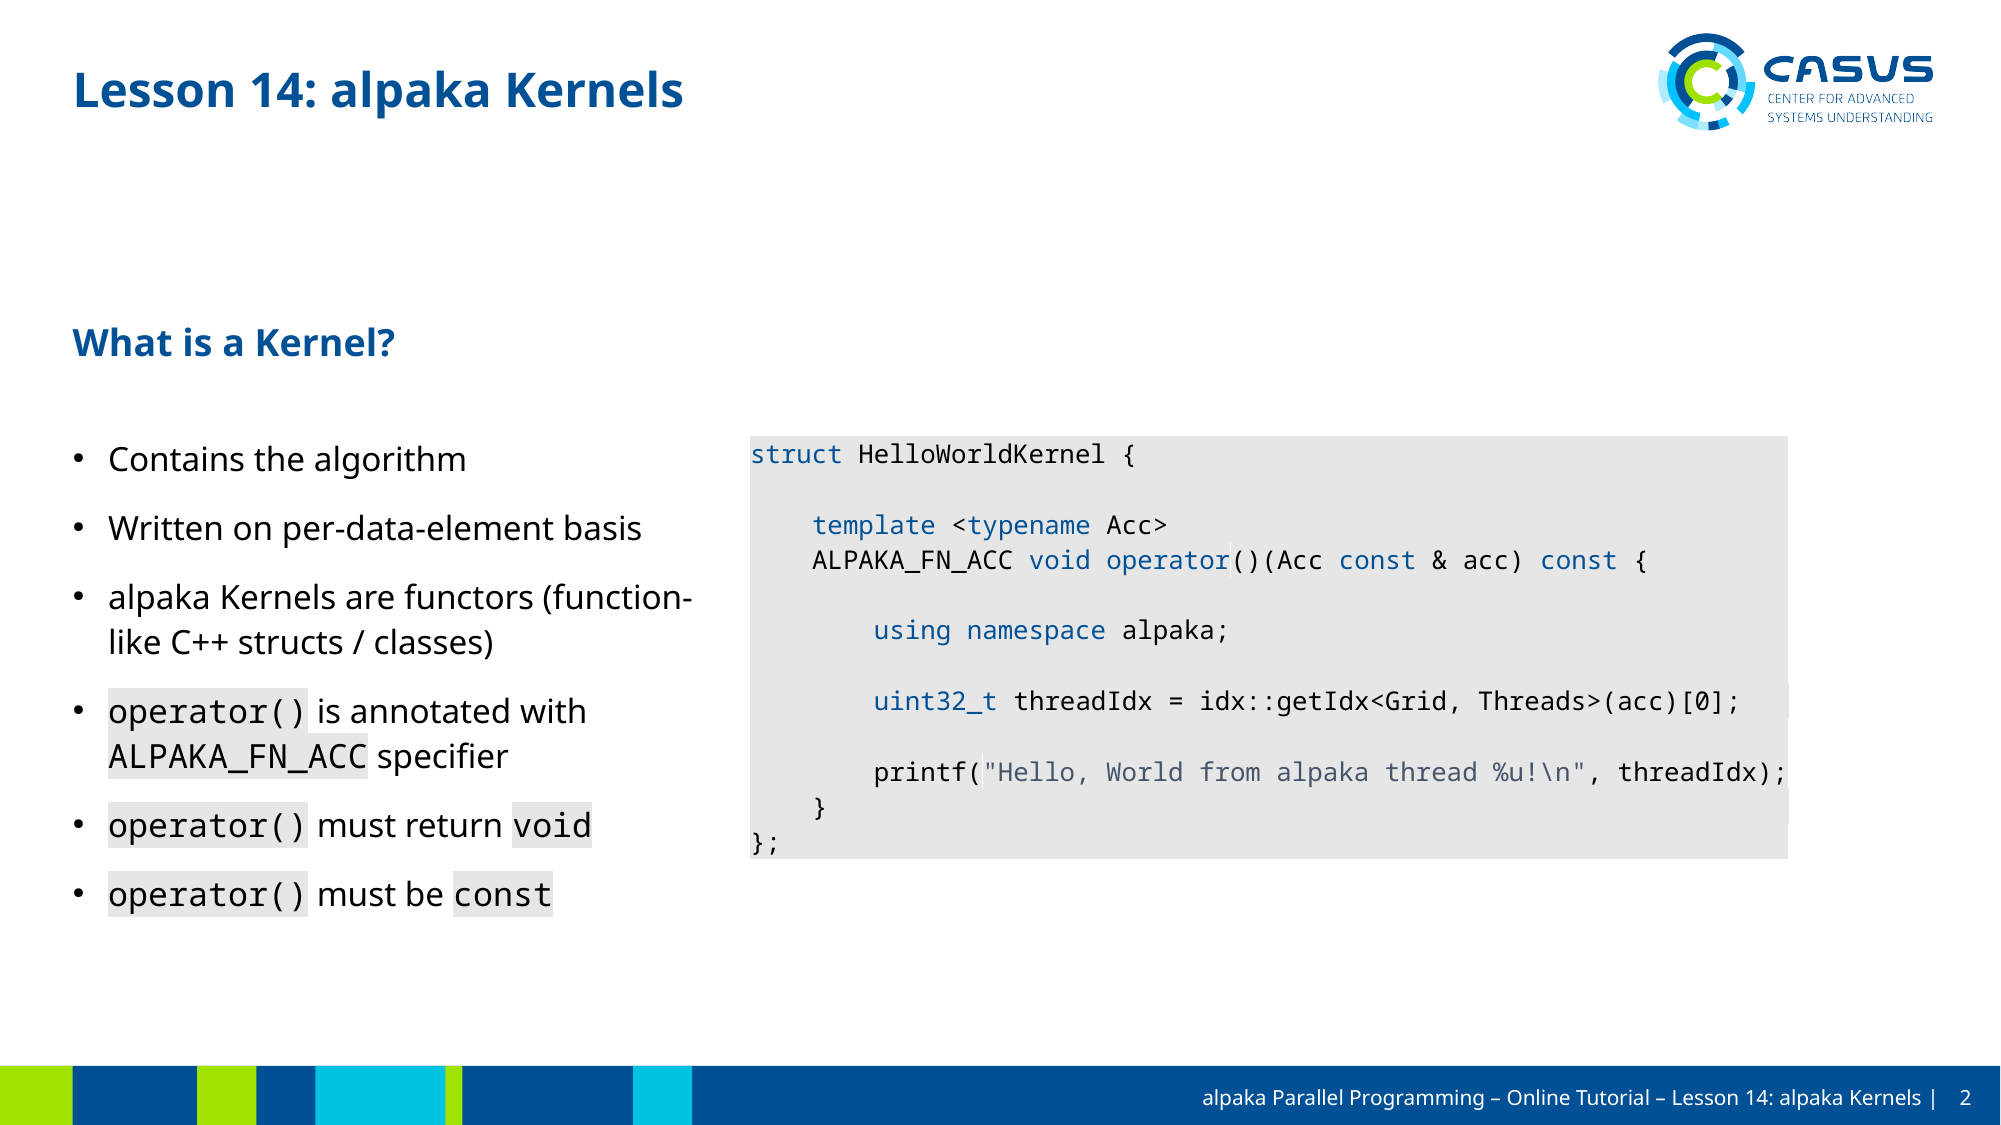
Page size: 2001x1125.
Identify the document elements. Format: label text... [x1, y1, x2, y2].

picture [1658, 33, 1933, 131]
title Lesson 14: alpaka Kernels [72, 54, 1620, 123]
list struct HelloWorldKernel { template <typename Acc> ALPAKA_FN_ACC void operator()(Acc const & acc) const { using namespace alpaka; uint32_t threadIdx = idx::getIdx<Grid, Threads>(acc)[0]; printf("Hello, World from alpaka thread %u!\n", threadIdx); } }; [750, 316, 1887, 979]
list What is a Kernel? Contains the algorithm Written on per-data-element basis alpaka Kernels are functors (function-like C++ structs / classes) operator() is annotated with ALPAKA_FN_ACC specifier operator() must return void operator() must be const [72, 316, 697, 979]
